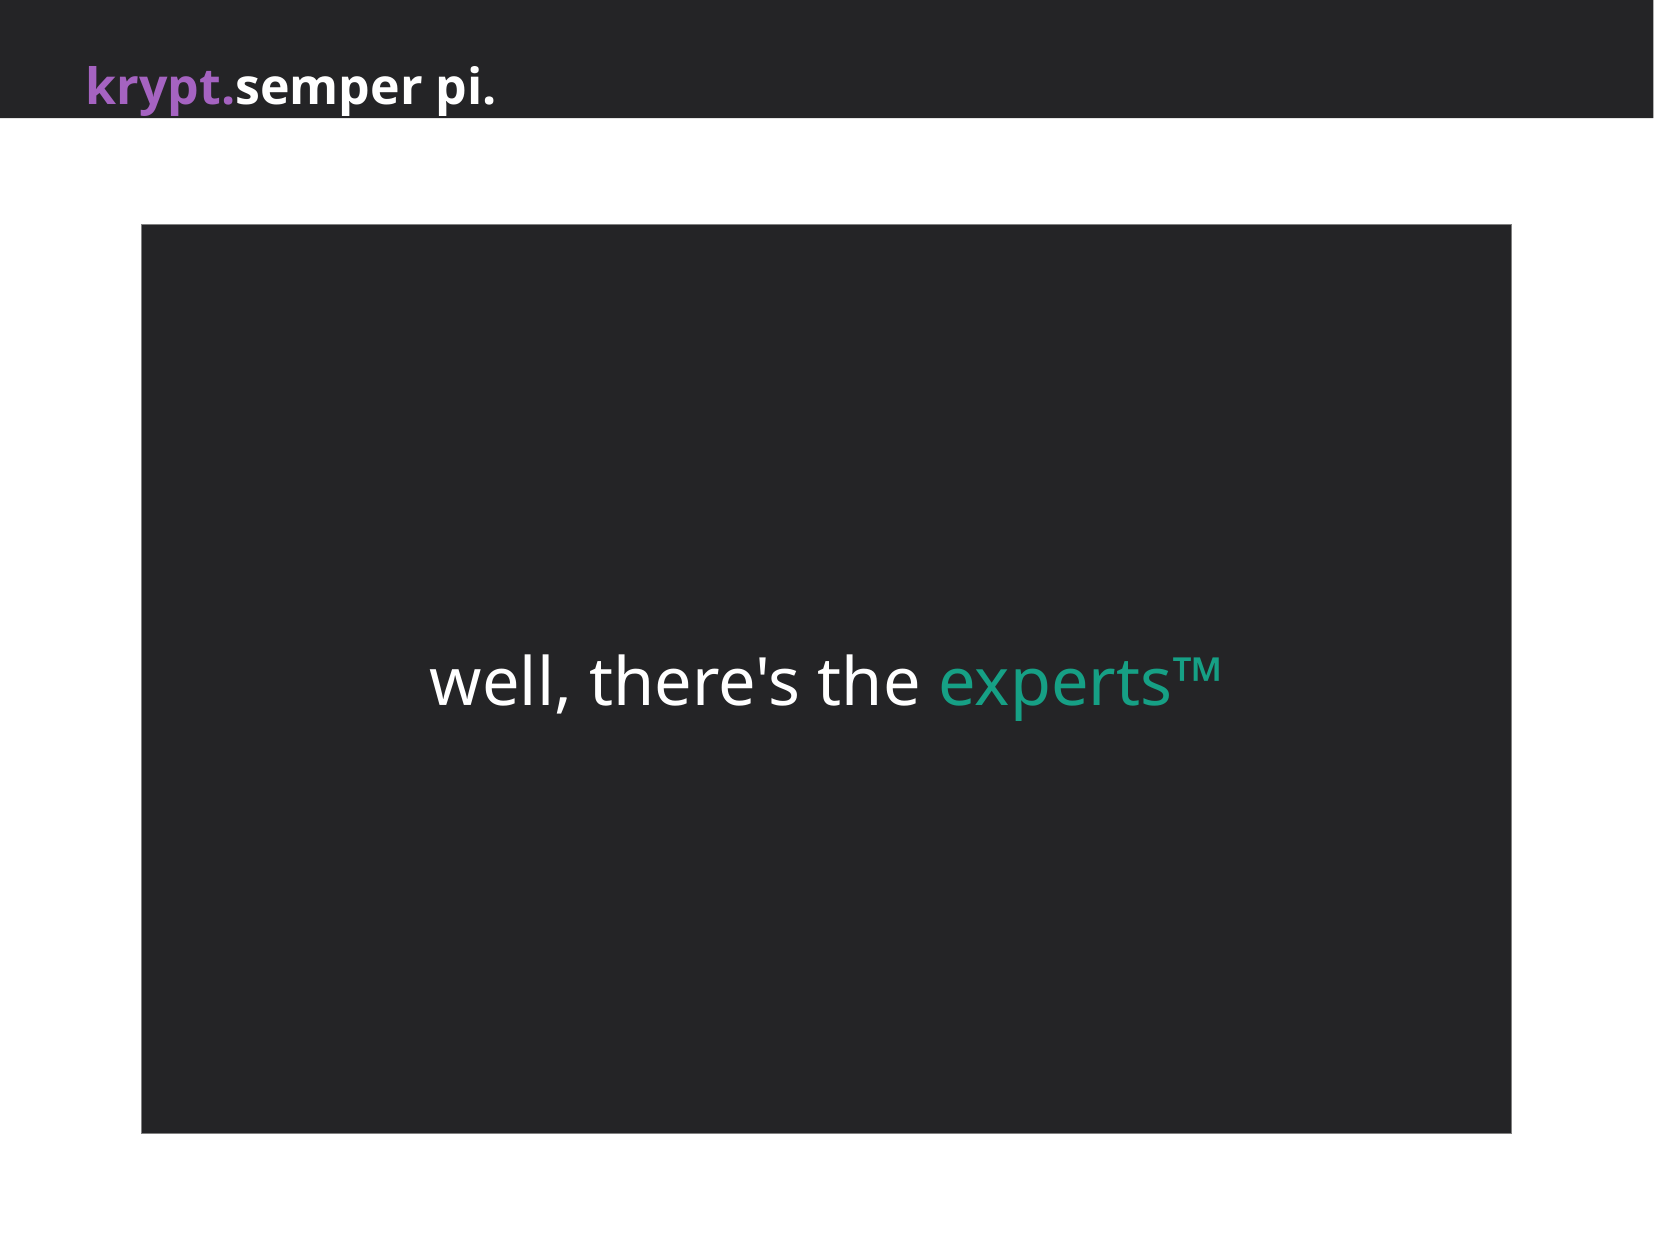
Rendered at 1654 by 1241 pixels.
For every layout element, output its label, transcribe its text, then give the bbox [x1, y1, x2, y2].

text_box well, there's the experts™ [141, 224, 1512, 1134]
text_box [0, 0, 1654, 119]
text_box [165, 531, 1441, 1087]
text_box krypt.semper pi. [70, 43, 544, 119]
